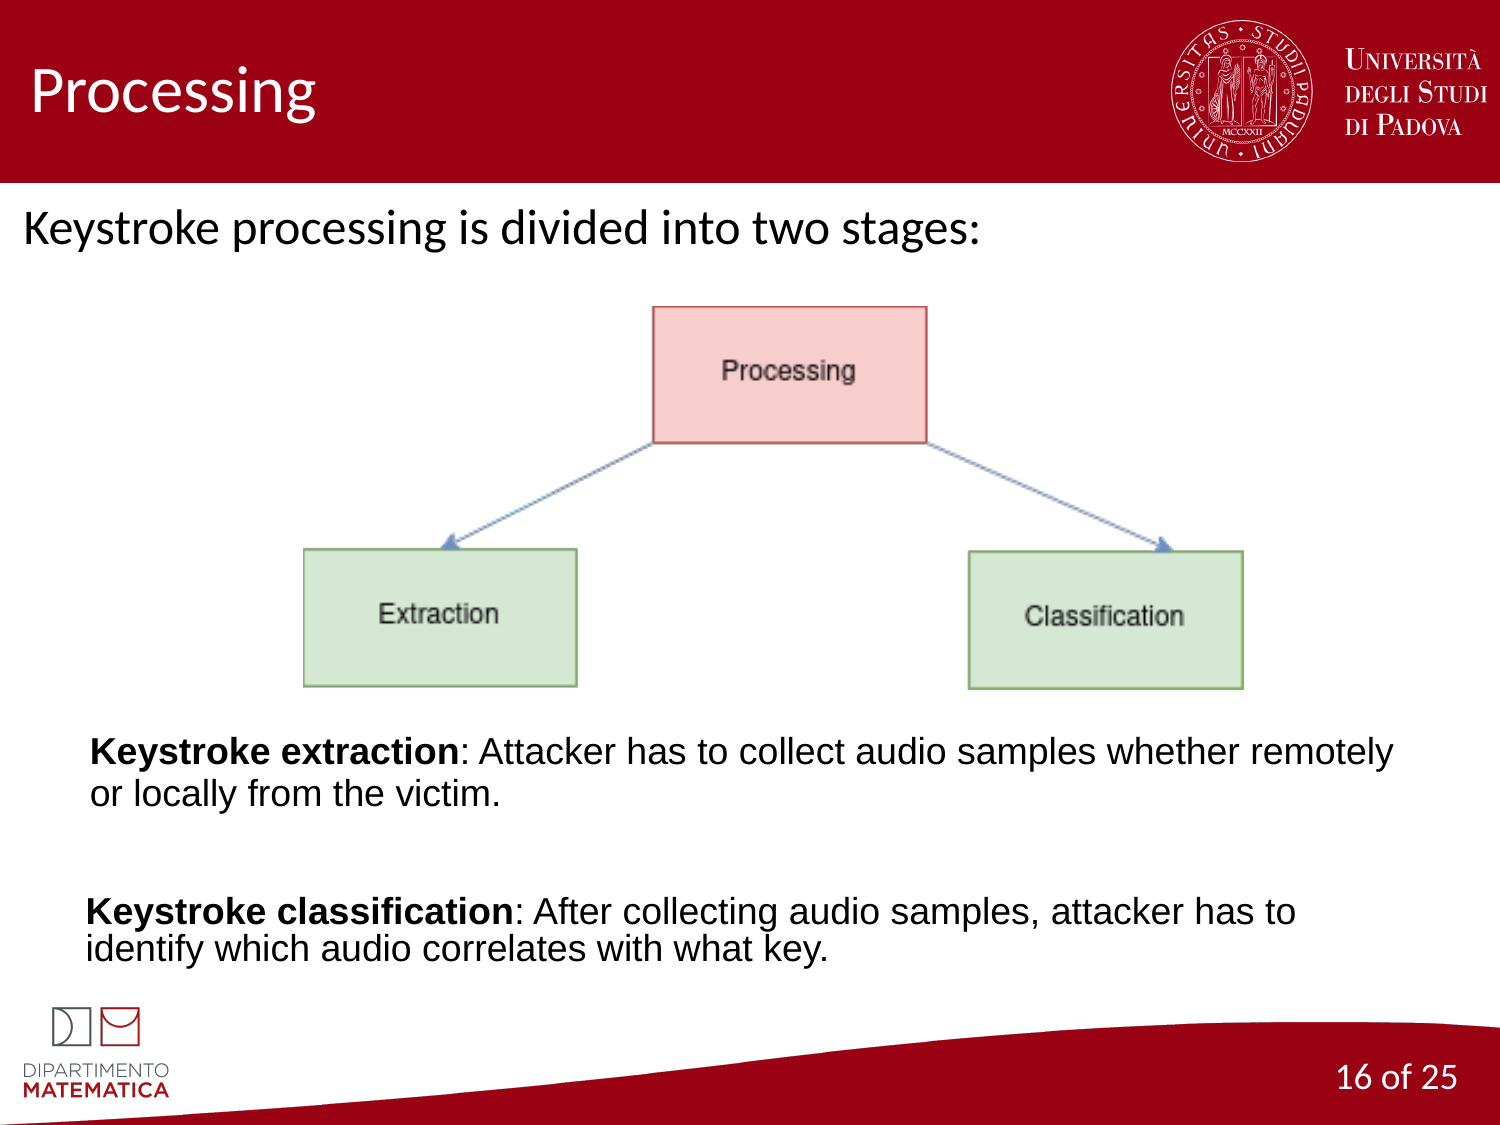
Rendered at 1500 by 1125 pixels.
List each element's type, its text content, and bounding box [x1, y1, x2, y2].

title Processing [0, 0, 1159, 183]
list Keystroke processing is divided into two stages: [0, 193, 1123, 269]
text_box Keystroke extraction: Attacker has to collect audio samples whether remotely or locally from the victim. Keystroke classification: After collecting audio samples, attacker has to identify which audio correlates with what key. [0, 680, 1441, 1011]
picture [303, 306, 1244, 691]
picture [1171, 20, 1487, 162]
slide_number <number> of 25 [1136, 1044, 1474, 1104]
picture [0, 1011, 1500, 1125]
